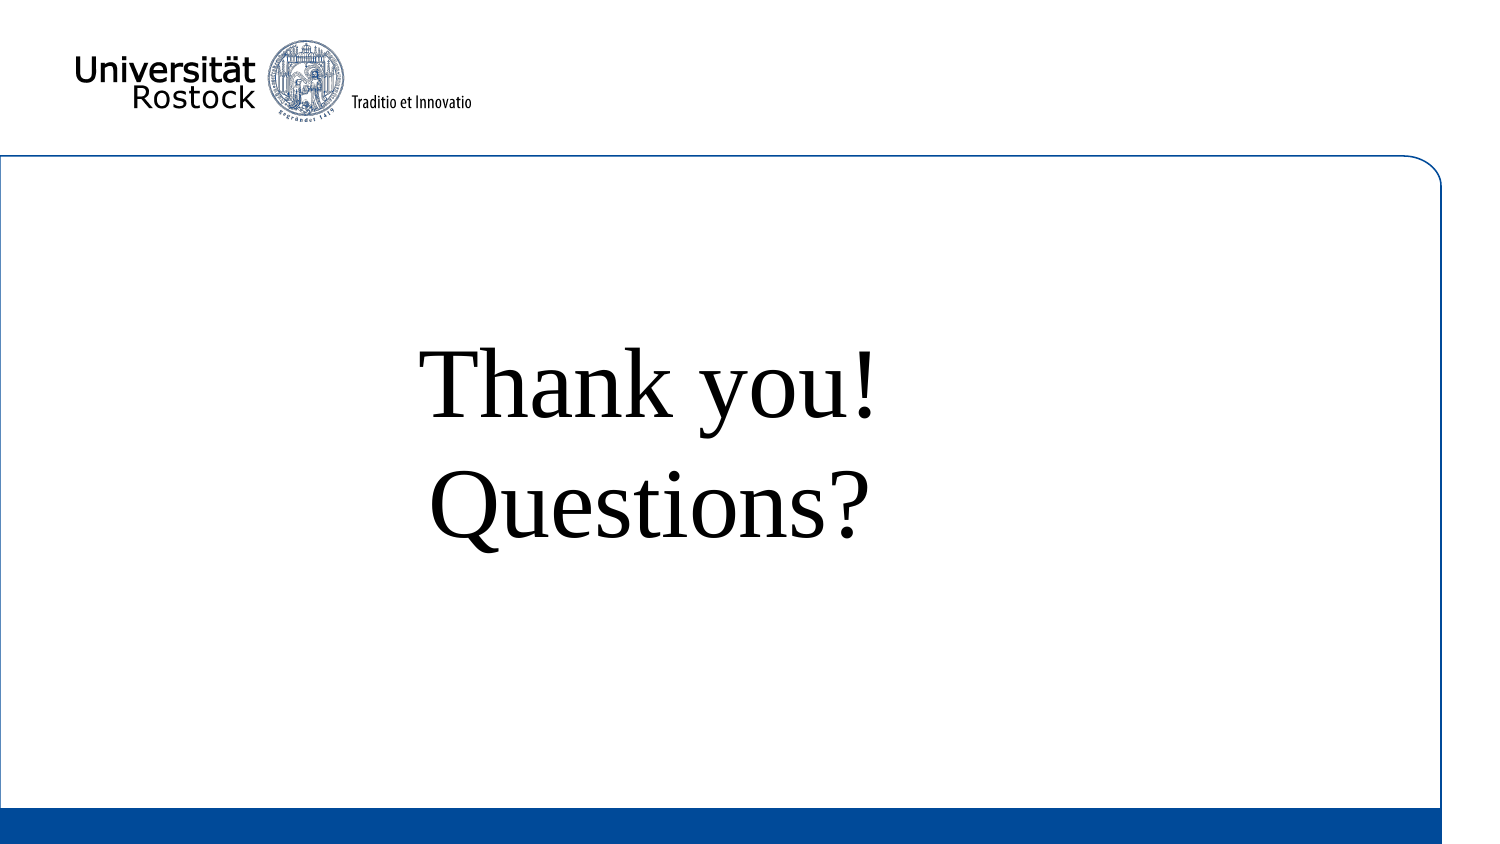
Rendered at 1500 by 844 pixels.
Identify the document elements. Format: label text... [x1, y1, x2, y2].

title Thank you! Questions? [177, 317, 1149, 515]
picture [76, 40, 471, 122]
